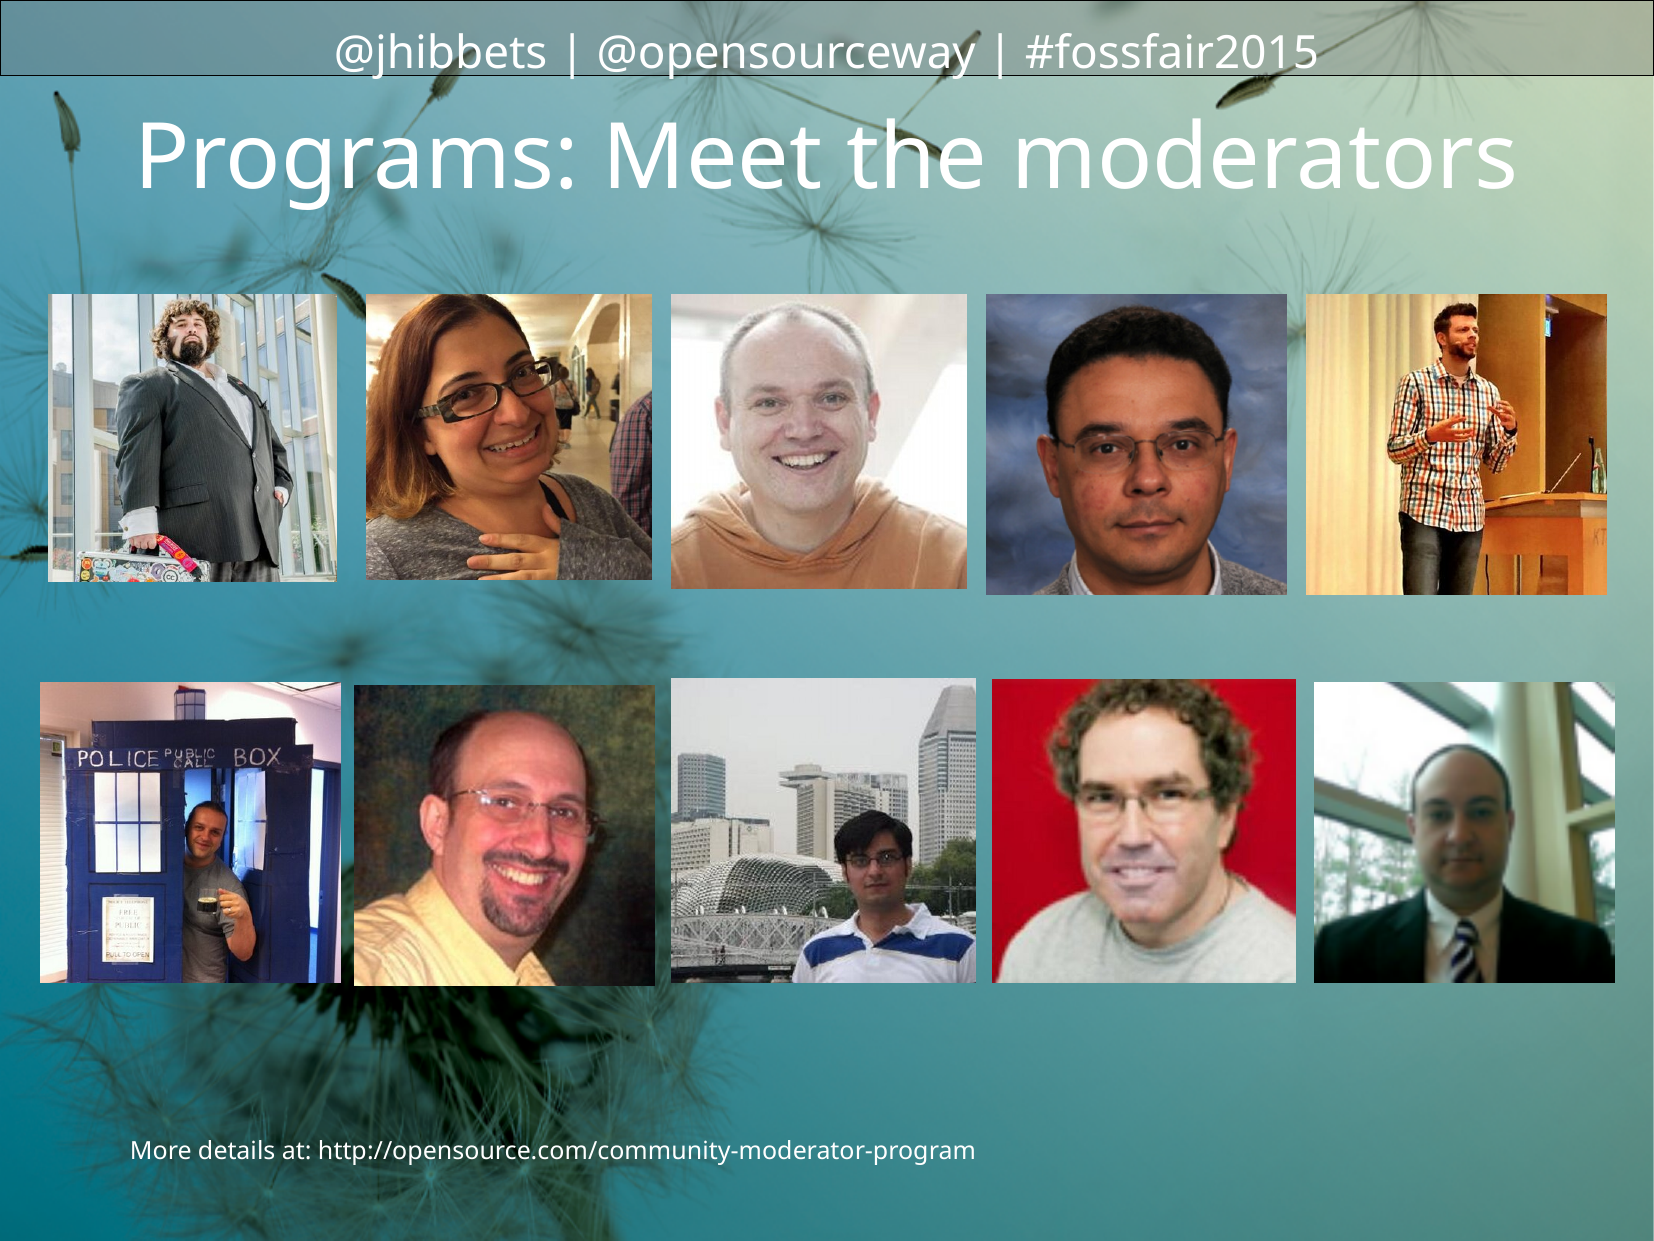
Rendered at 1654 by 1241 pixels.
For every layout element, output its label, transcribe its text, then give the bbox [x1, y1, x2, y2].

title Programs: Meet the moderators [82, 49, 1571, 257]
picture [0, 76, 1654, 1241]
text_box More details at: http://opensource.com/community-moderator-program [115, 1125, 998, 1165]
